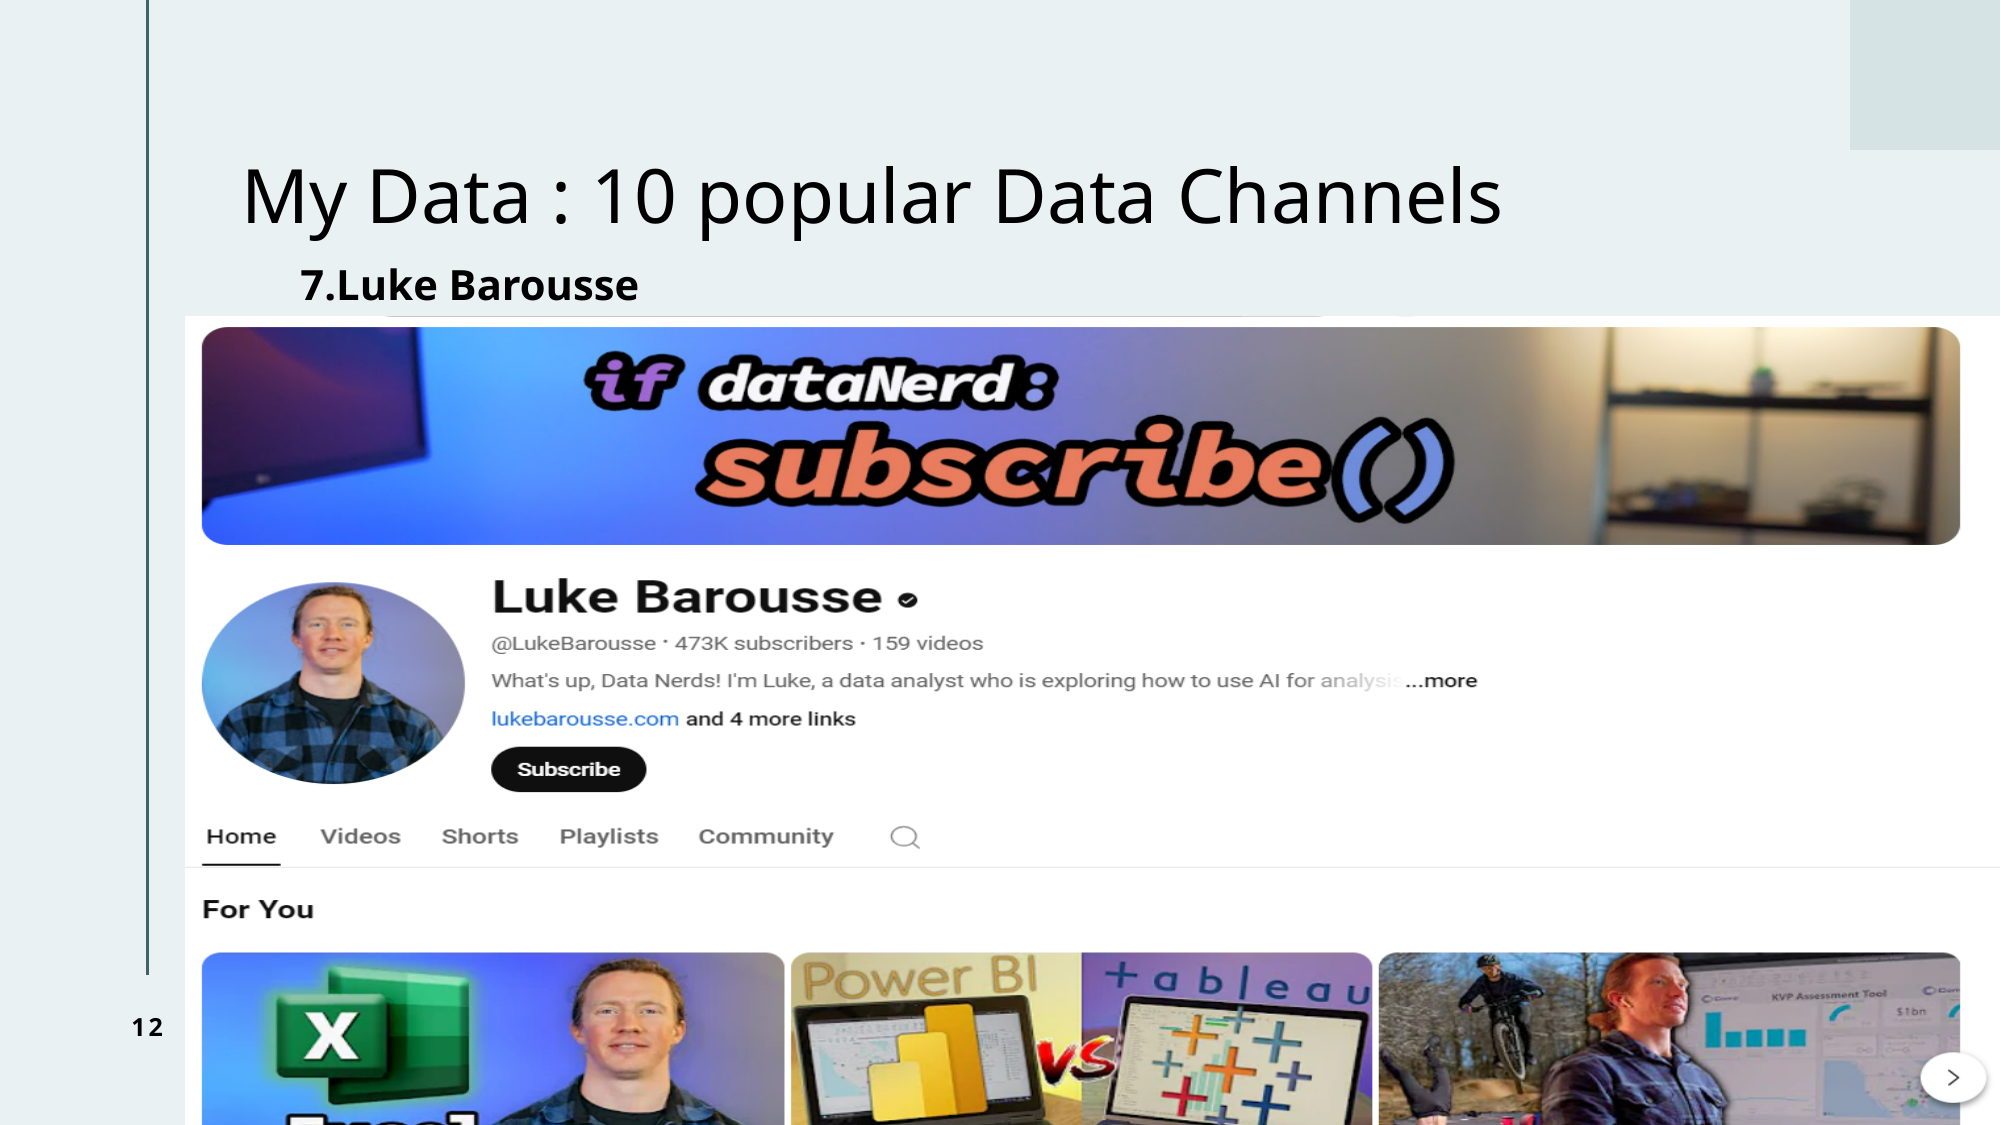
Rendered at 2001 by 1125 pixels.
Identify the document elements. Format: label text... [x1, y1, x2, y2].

text_box [67, 975, 185, 1082]
text_box 7.Luke Barousse [285, 251, 1000, 316]
title My Data : 10 popular Data Channels [240, 82, 1743, 316]
picture [185, 316, 2000, 1125]
